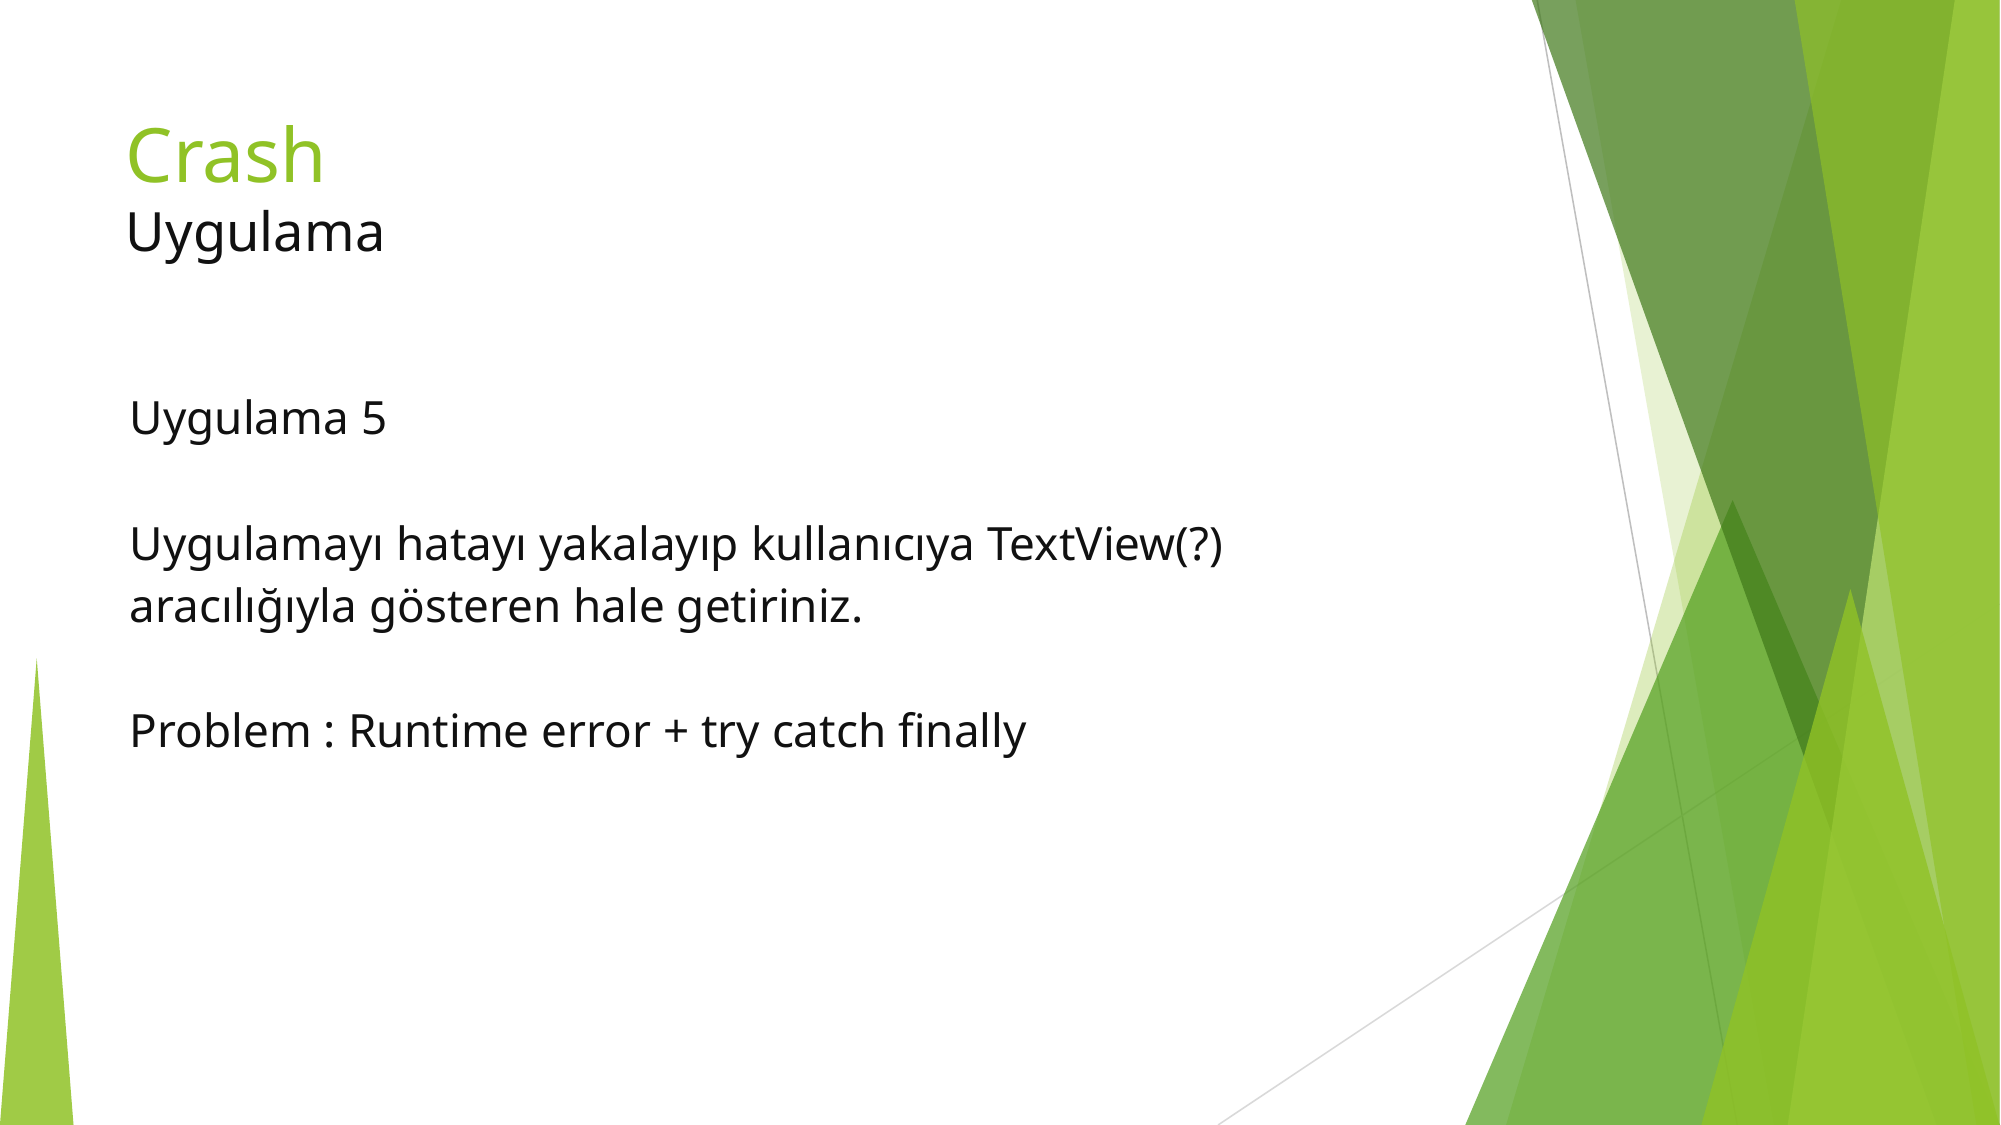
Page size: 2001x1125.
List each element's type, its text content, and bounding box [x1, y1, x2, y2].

text_box Uygulama 5 Uygulamayı hatayı yakalayıp kullanıcıya TextView(?) aracılığıyla gösteren hale getiriniz. Problem : Runtime error + try catch finally [129, 291, 1335, 919]
title Crash Uygulama [111, 99, 1522, 317]
